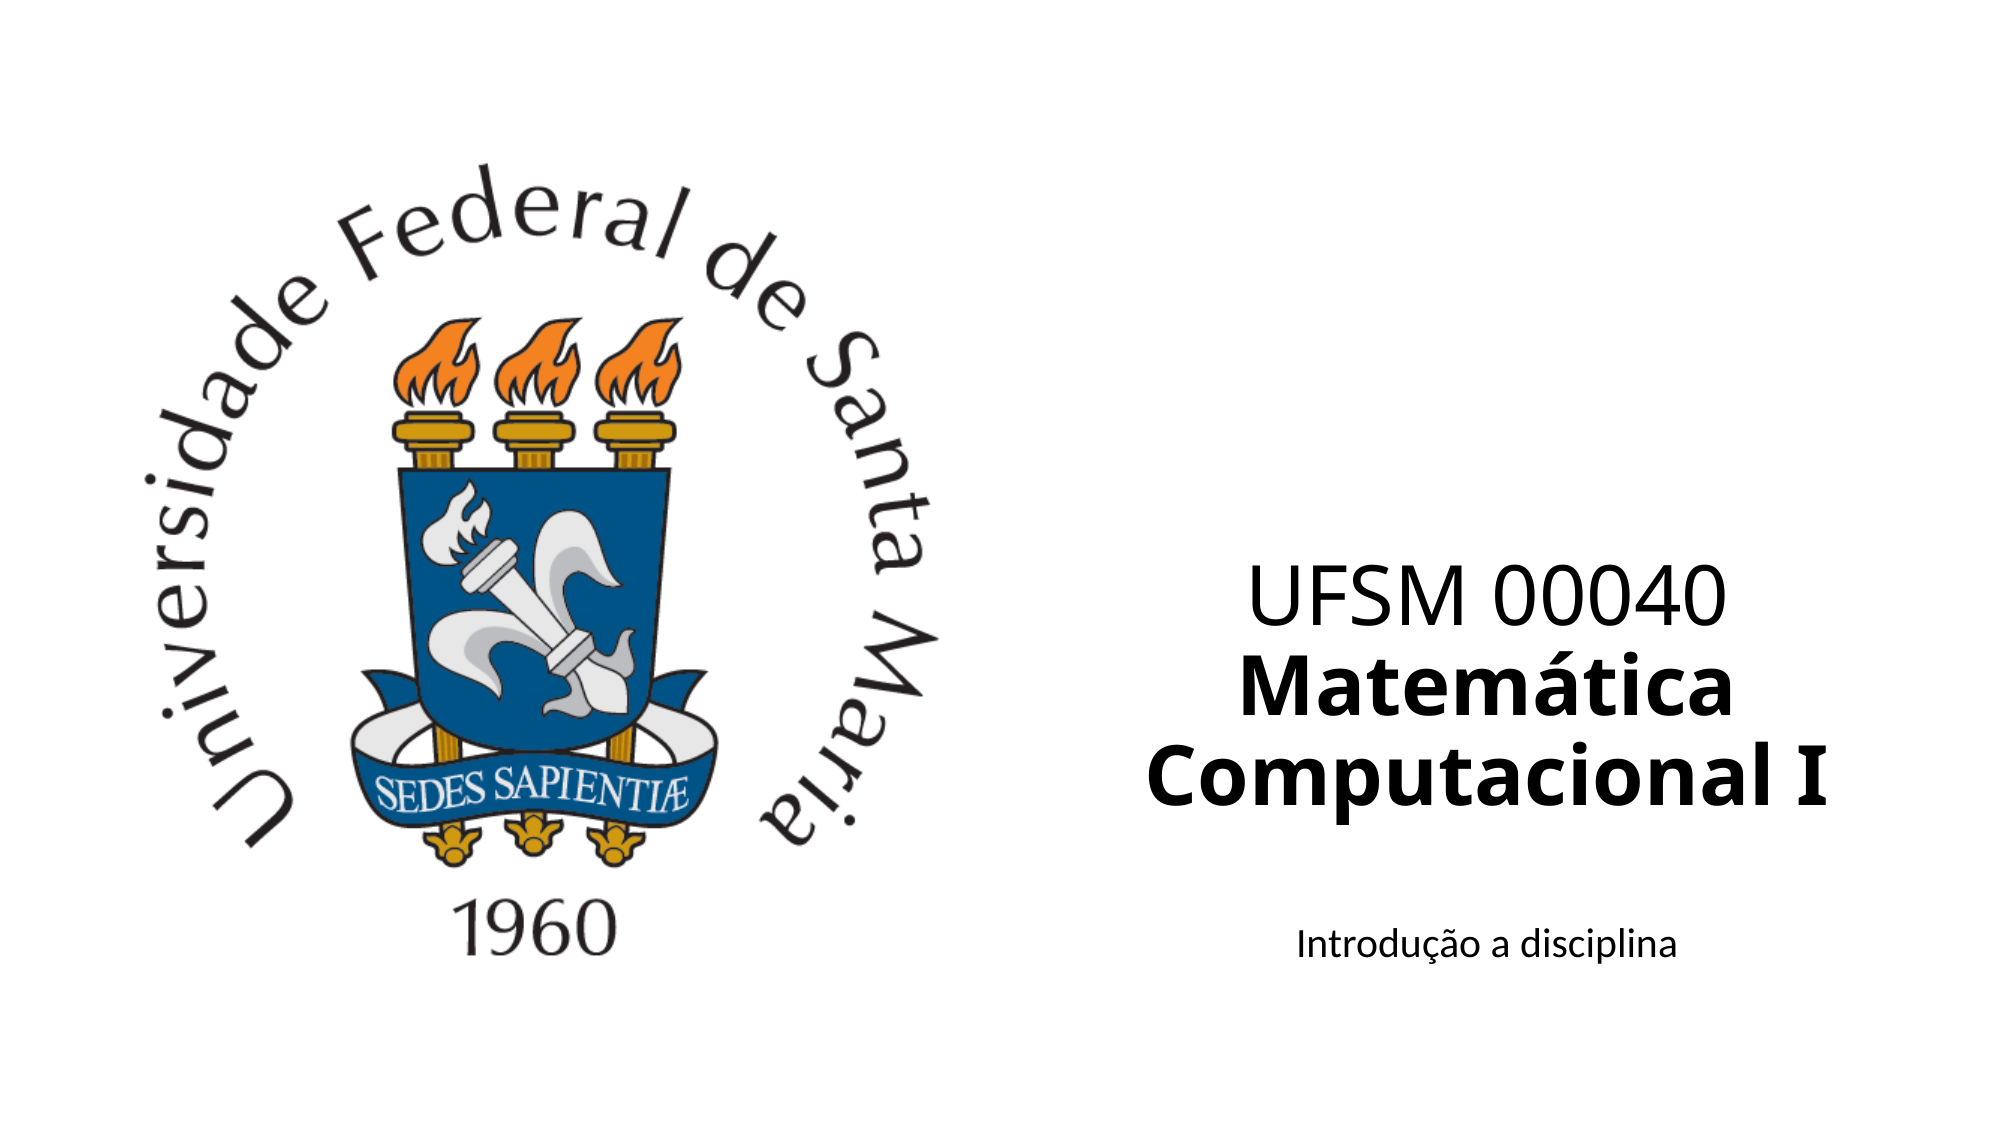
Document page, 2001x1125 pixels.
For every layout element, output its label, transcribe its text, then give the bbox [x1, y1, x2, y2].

picture [70, 98, 1005, 1017]
subtitle Introdução a disciplina [1132, 914, 1843, 1027]
title UFSM 00040 Matemática Computacional I [1026, 339, 1948, 832]
